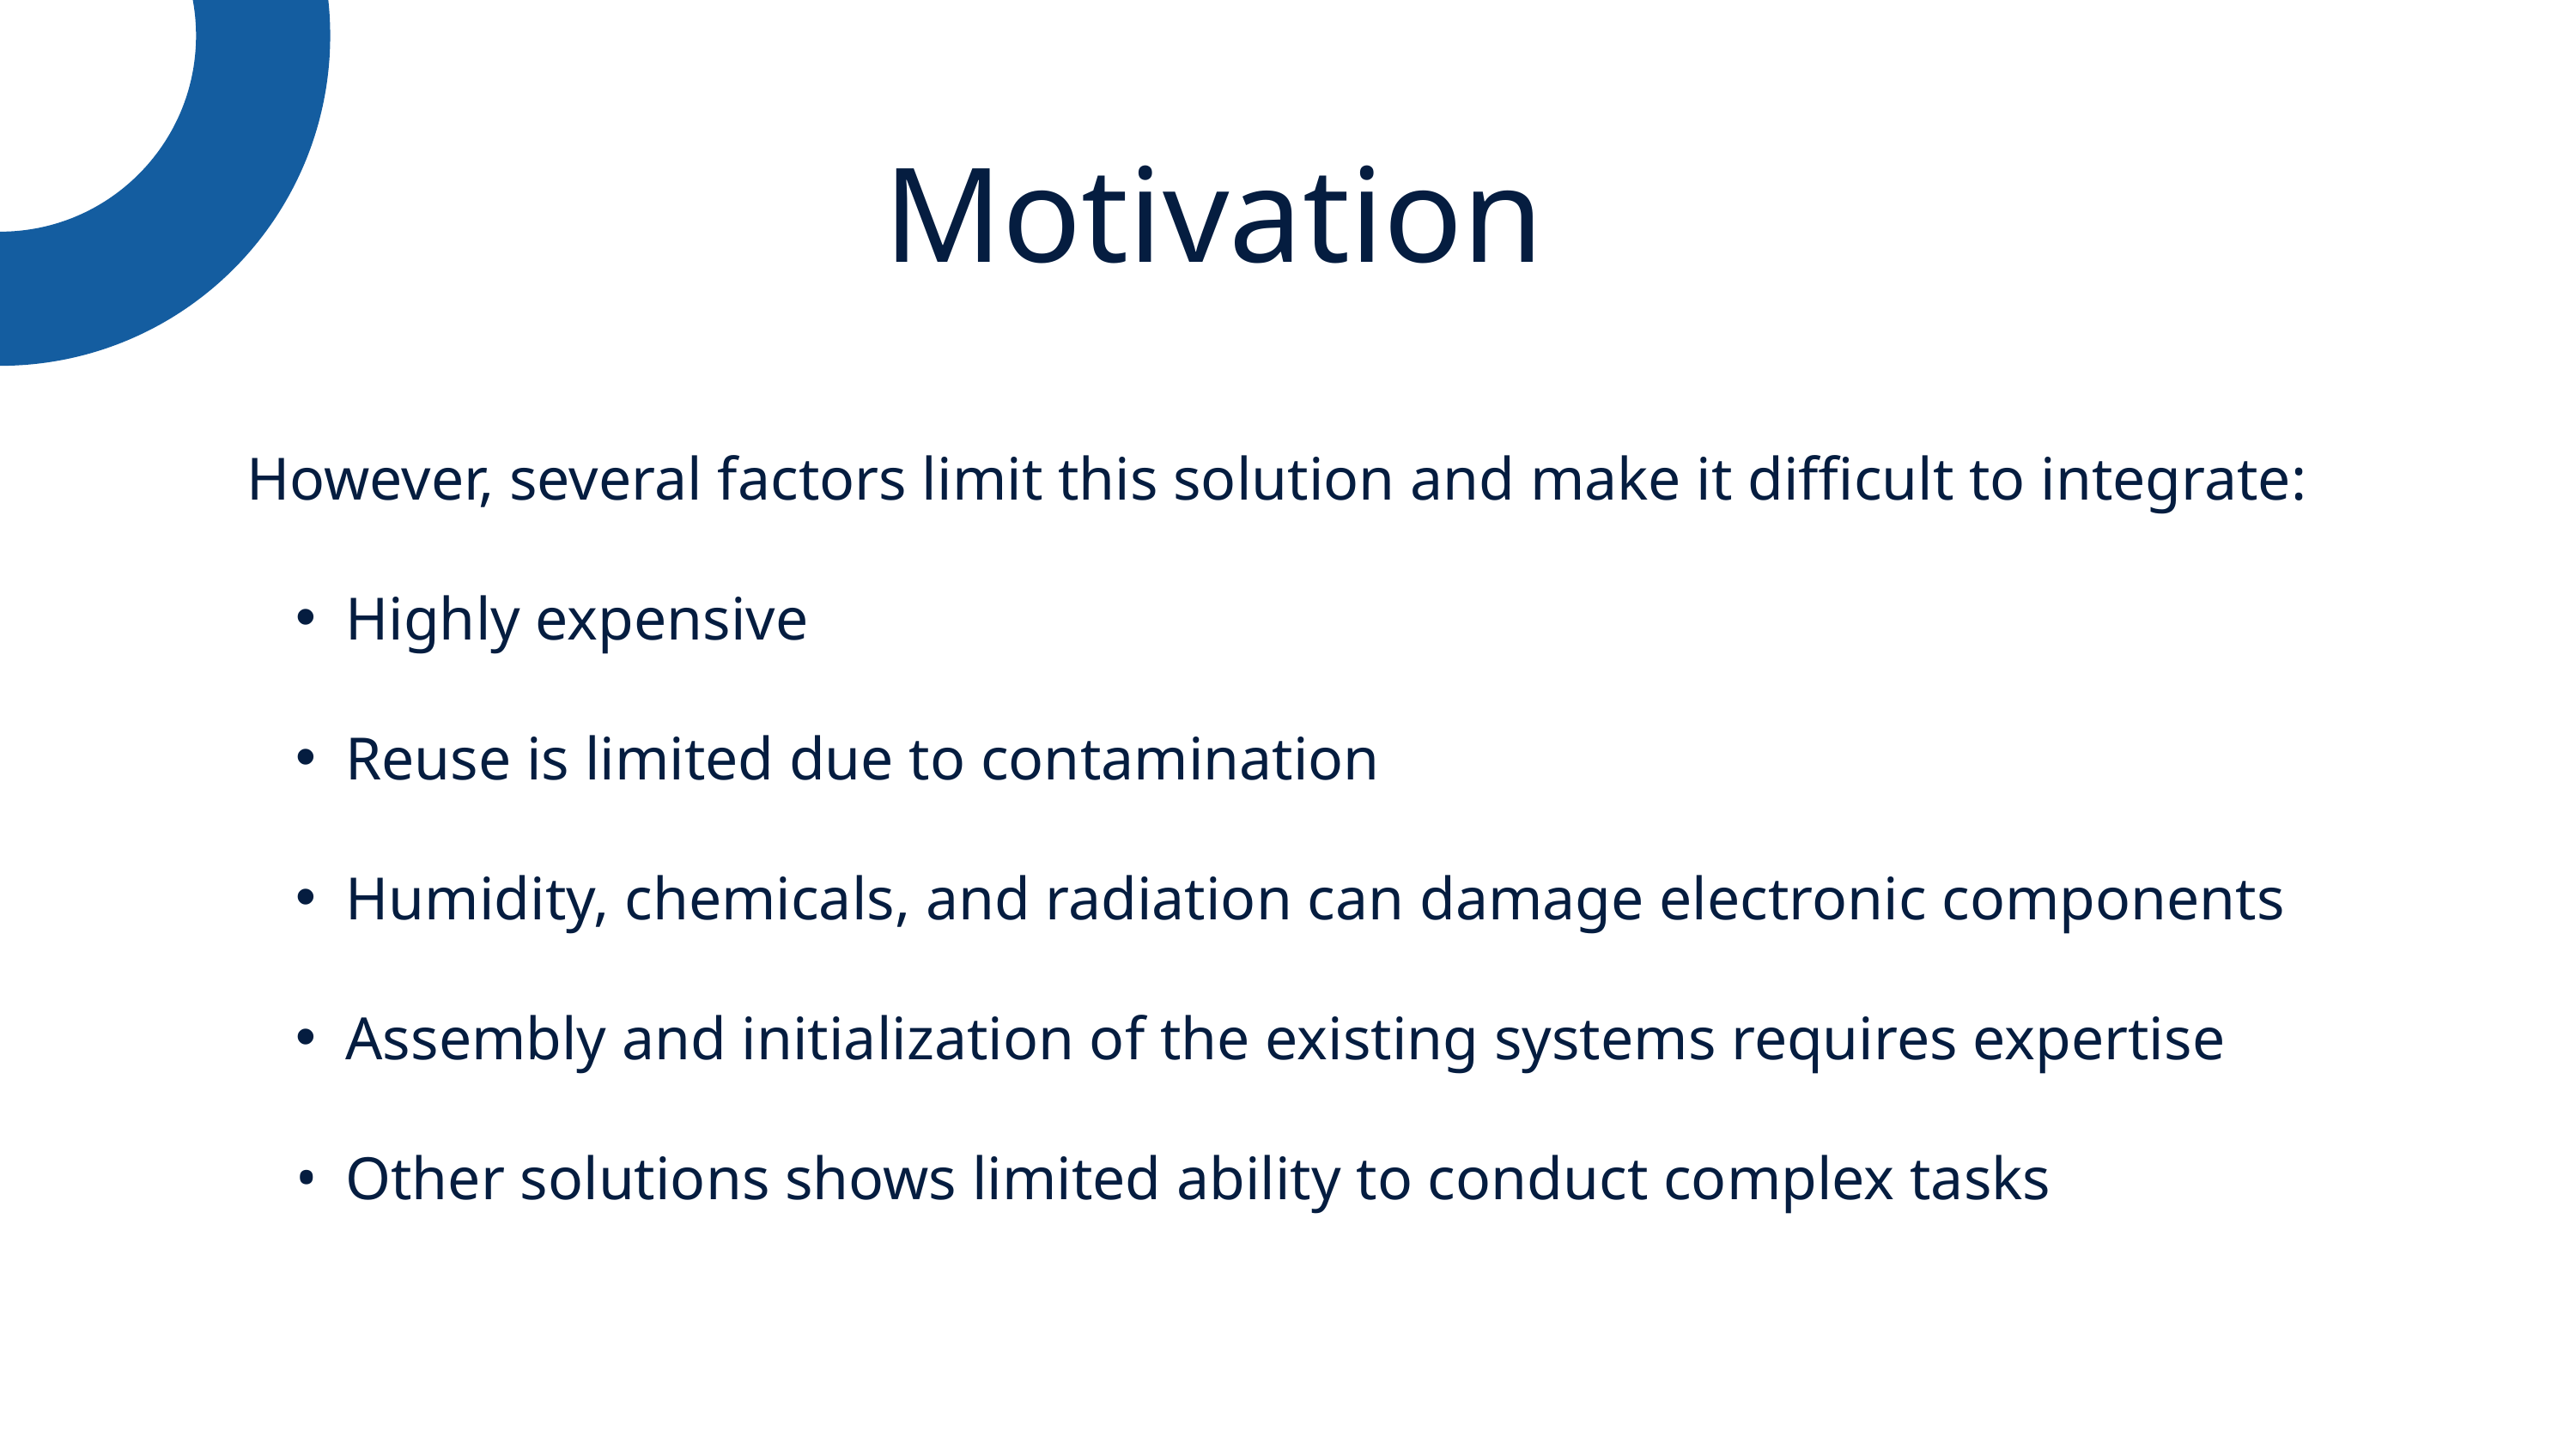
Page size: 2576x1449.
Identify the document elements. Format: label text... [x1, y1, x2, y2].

text_box [0, 0, 264, 300]
text_box Motivation [884, 68, 1641, 288]
text_box However, several factors limit this solution and make it difficult to integrate: Highly expensive Reuse is limited due to contamination Humidity, chemicals, and radiation can damage electronic components Assembly and initialization of the existing systems requires expertise Other solutions shows limited ability to conduct complex tasks [246, 298, 2474, 1442]
